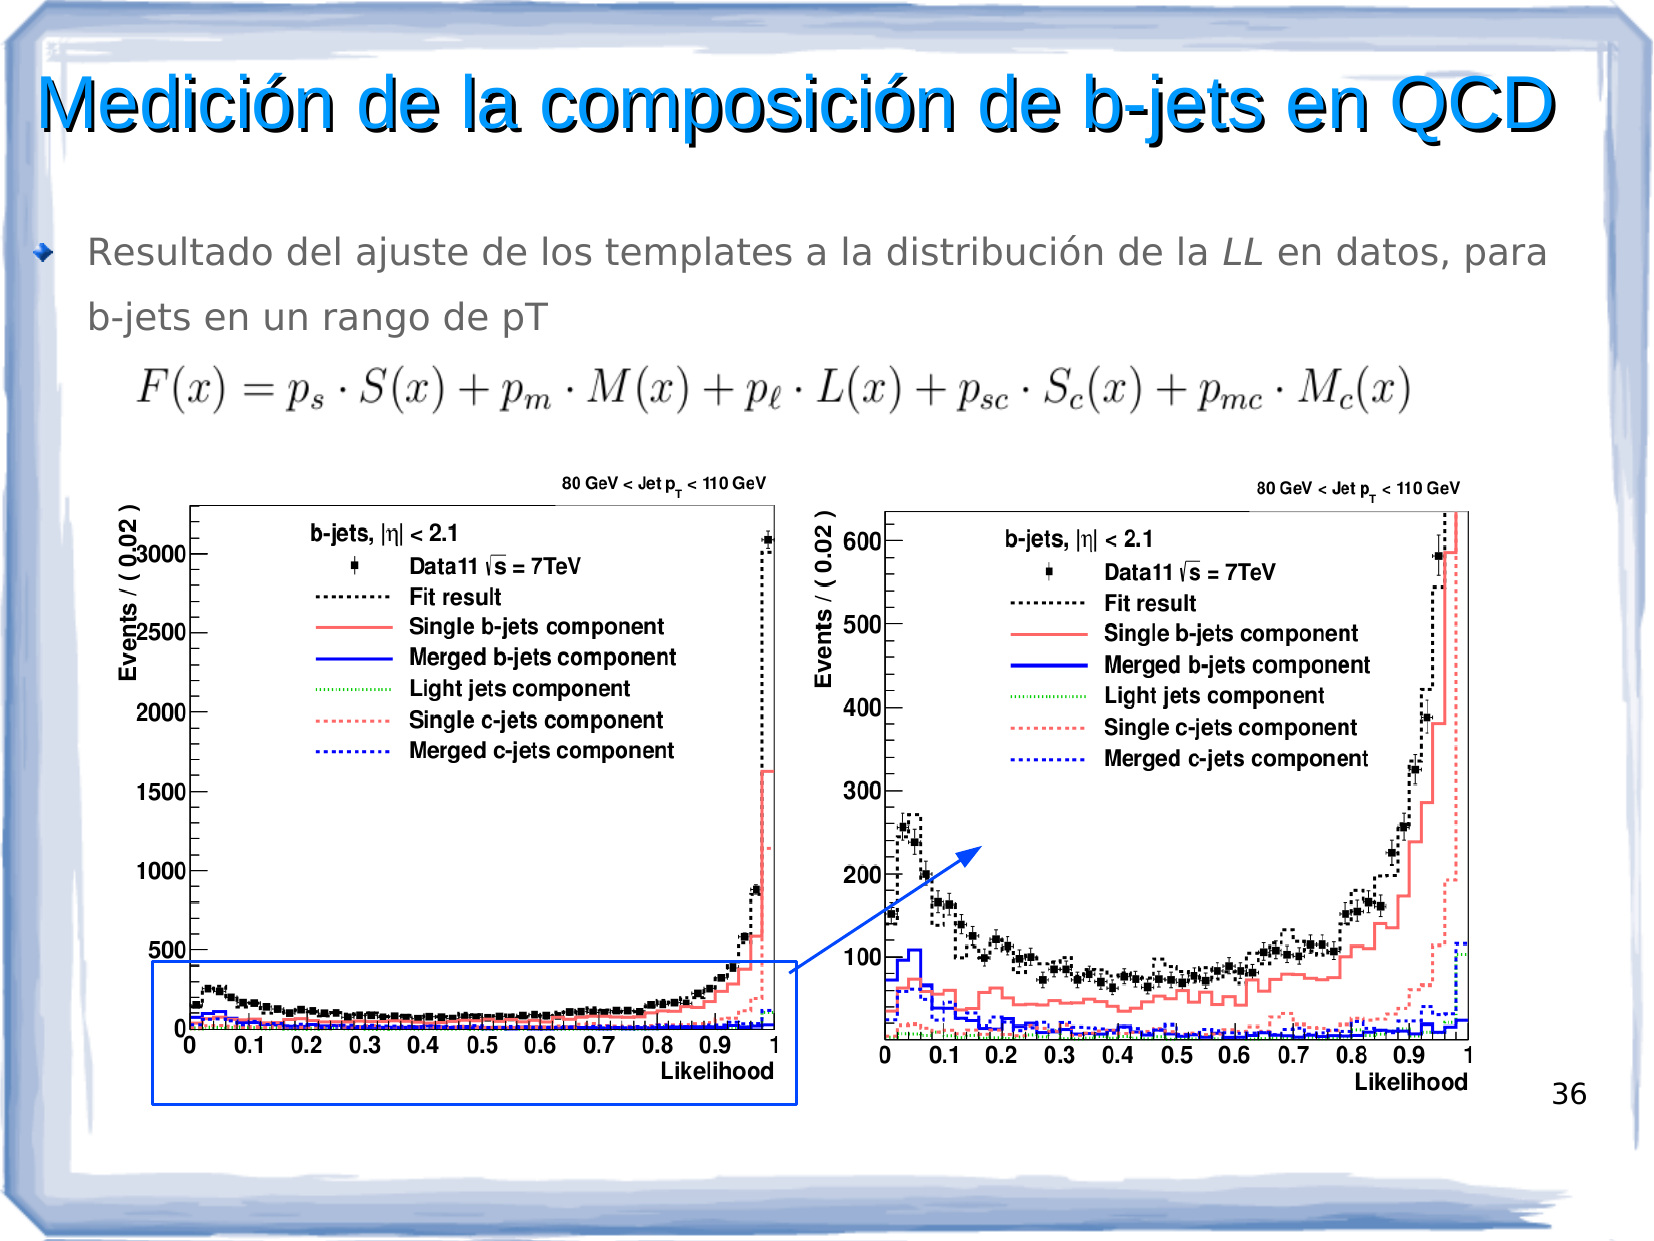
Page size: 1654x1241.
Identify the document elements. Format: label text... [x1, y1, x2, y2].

title Medición de la composición de b-jets en QCD [34, 0, 1653, 206]
picture [0, 0, 1654, 1241]
list Resultado del ajuste de los templates a la distribución de la LL en datos, para b-jets en un rango de pT [16, 209, 1638, 344]
